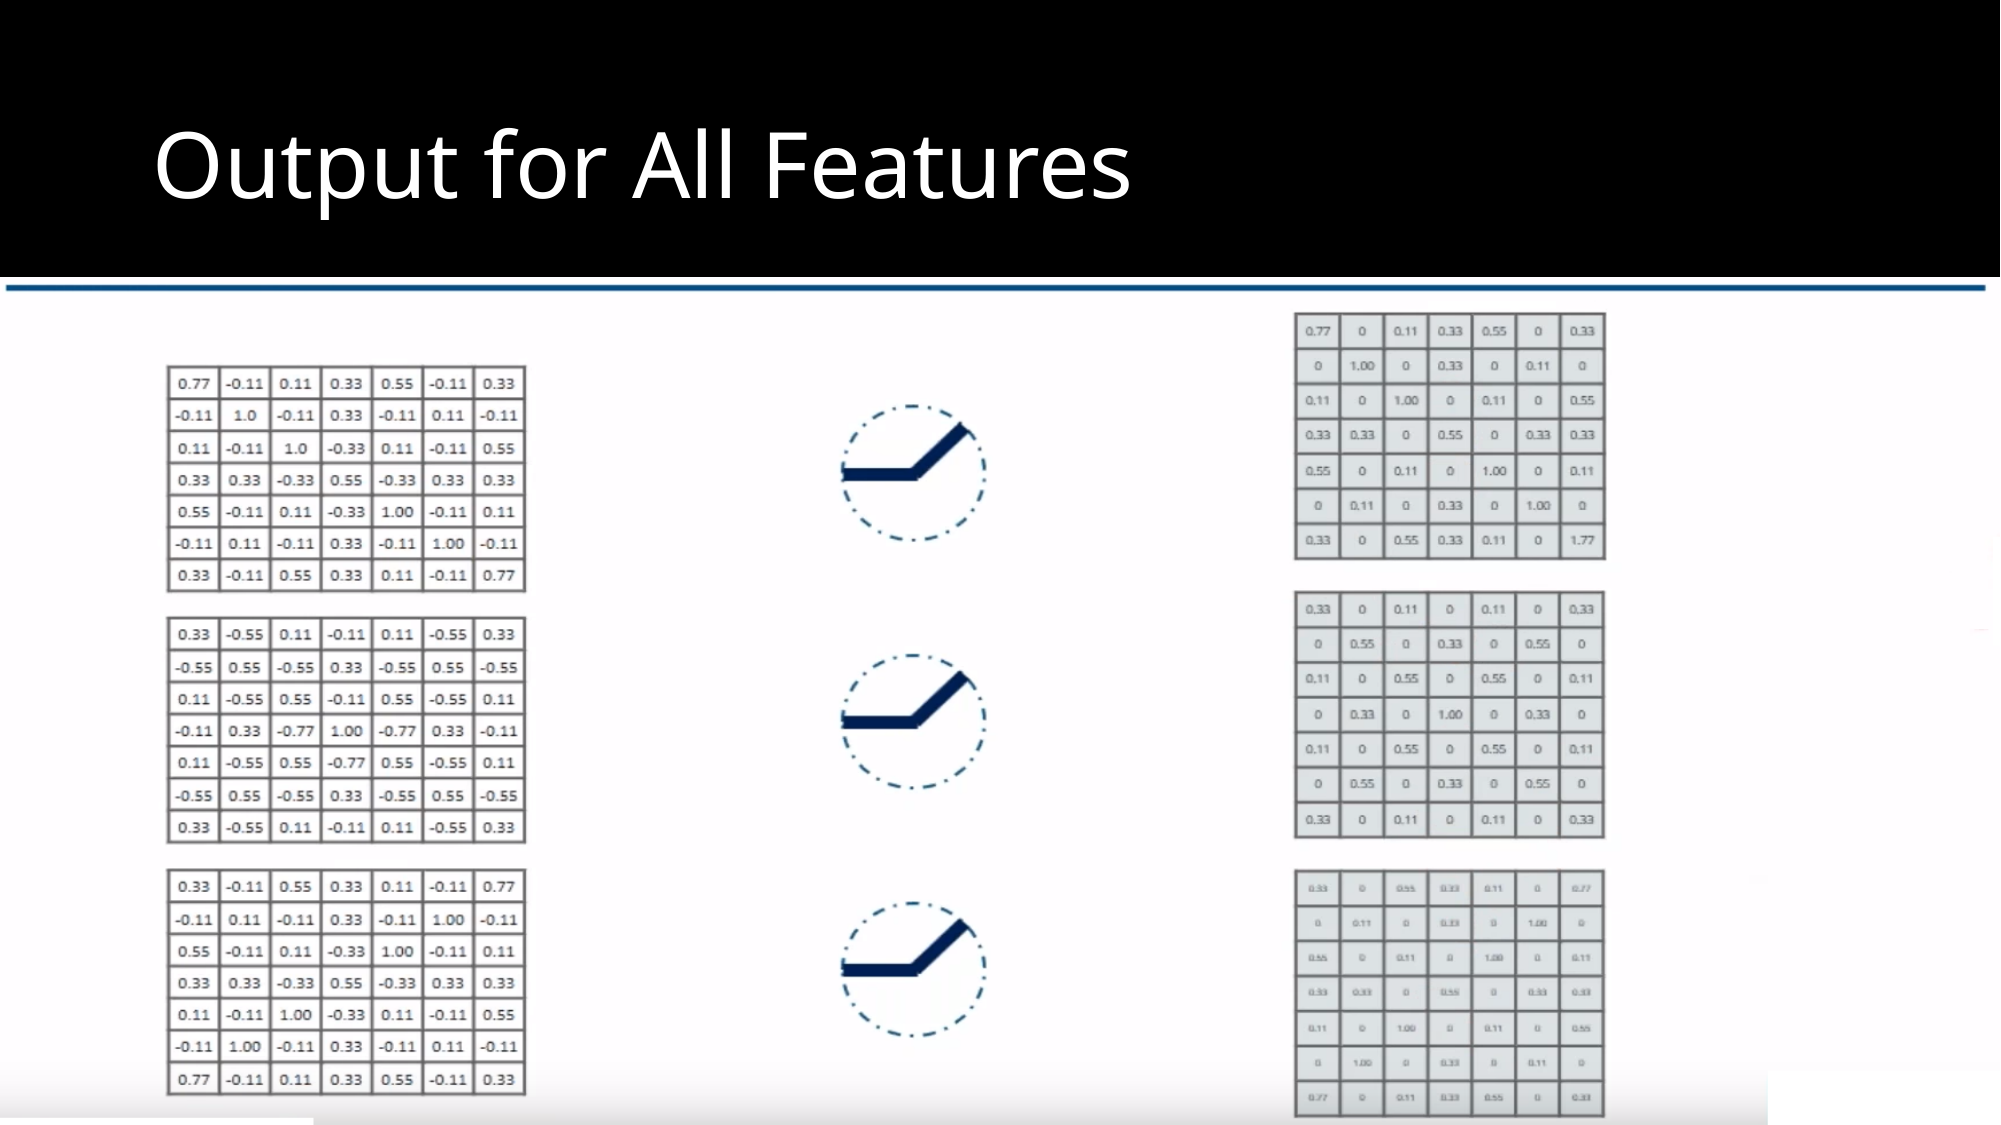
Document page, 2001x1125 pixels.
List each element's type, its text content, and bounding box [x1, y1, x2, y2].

text_box Output for All Features [137, 59, 1863, 278]
picture [0, 277, 2000, 1125]
